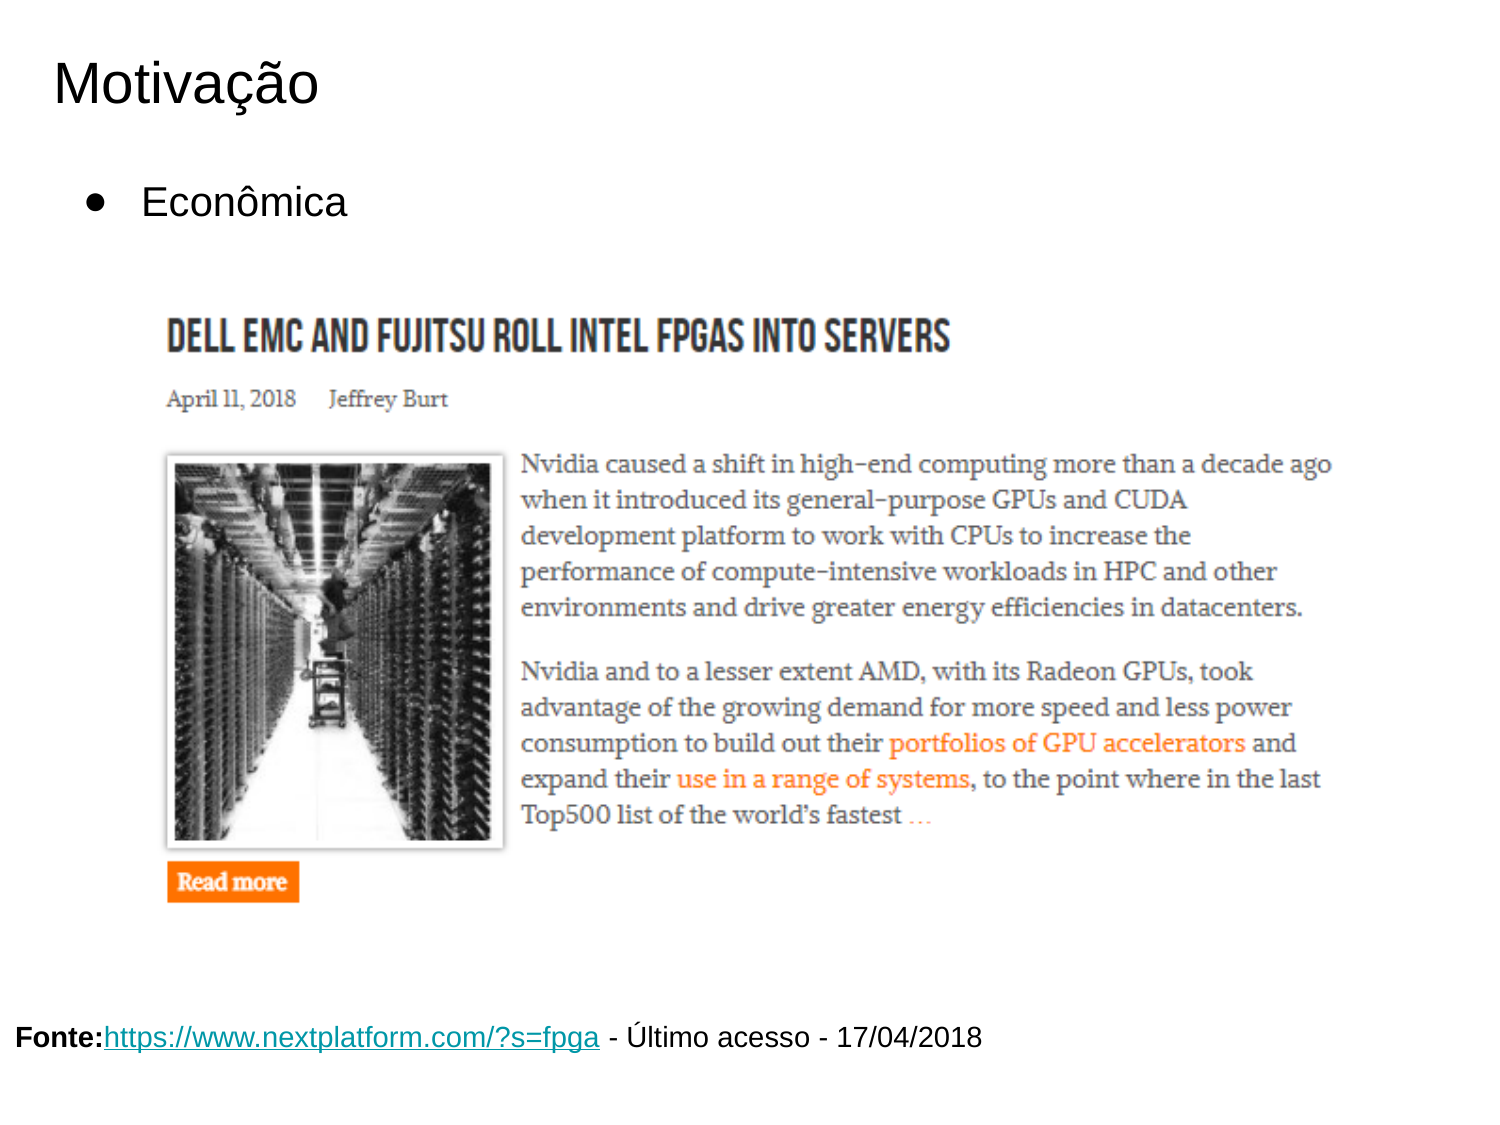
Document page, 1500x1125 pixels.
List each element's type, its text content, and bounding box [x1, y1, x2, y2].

picture [149, 294, 1353, 922]
list Fonte:https://www.nextplatform.com/?s=fpga - Último acesso - 17/04/2018 [0, 1002, 1500, 1115]
list Econômica [51, 160, 1449, 273]
title Motivação [38, 30, 1471, 156]
